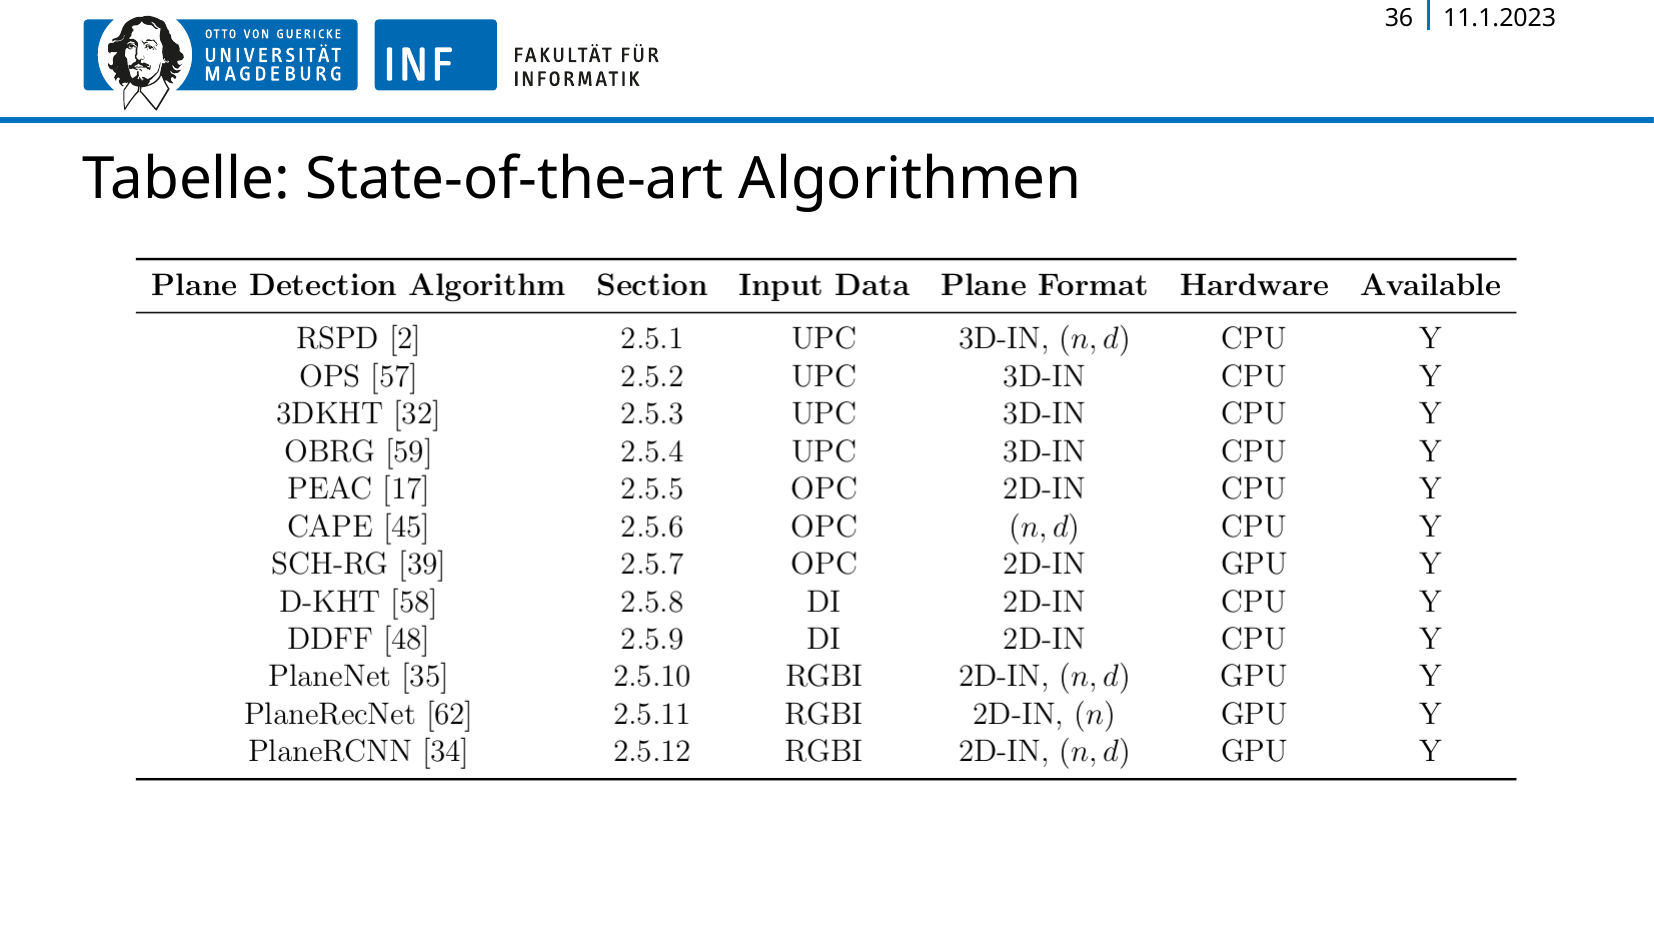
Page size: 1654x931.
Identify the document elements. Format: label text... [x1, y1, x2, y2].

title Tabelle: State-of-the-art Algorithmen [82, 135, 1571, 218]
picture [132, 254, 1521, 785]
